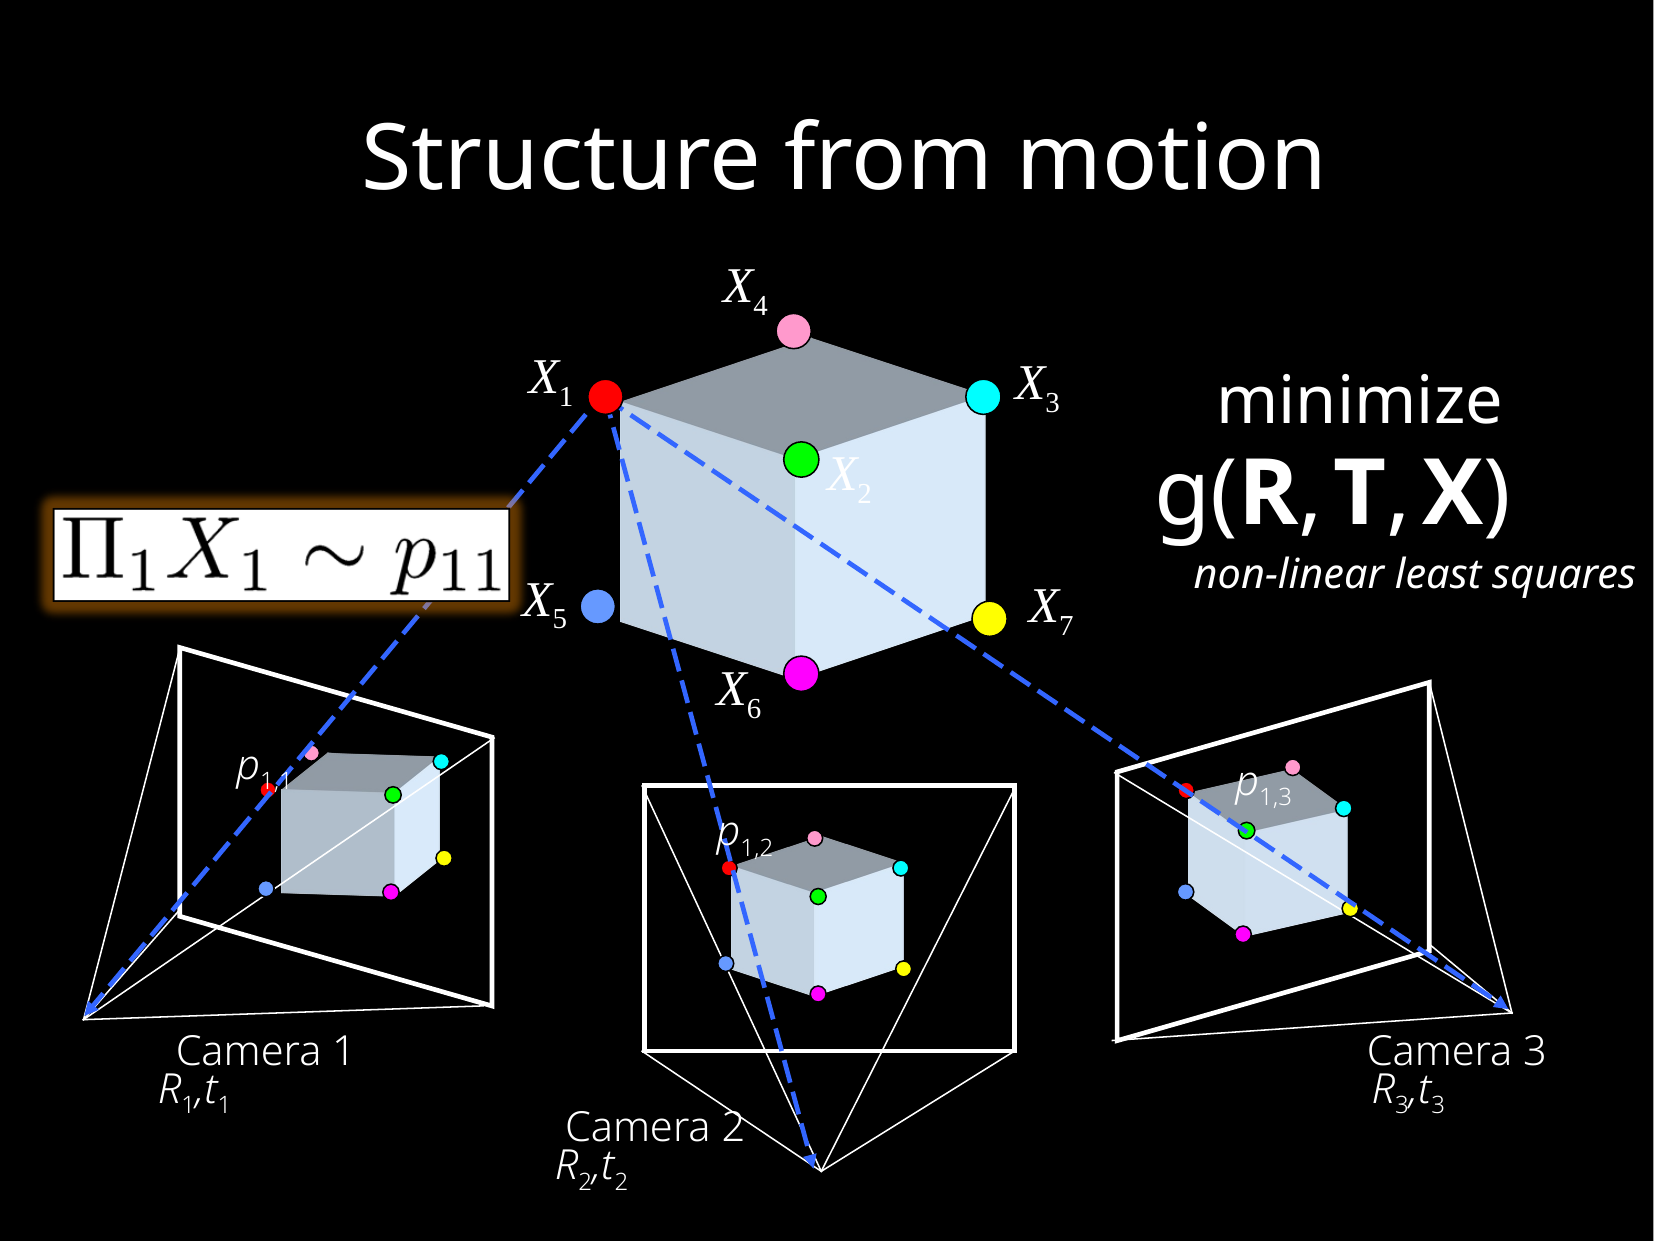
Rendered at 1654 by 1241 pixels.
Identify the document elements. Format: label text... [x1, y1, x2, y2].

text_box minimize [1201, 349, 1519, 425]
text_box [1177, 883, 1194, 901]
text_box [806, 830, 823, 847]
text_box X3 [1000, 342, 1098, 426]
text_box X2 [812, 433, 910, 517]
text_box g(R, T, X) [1139, 425, 1526, 551]
text_box [776, 313, 812, 349]
text_box X1 [513, 335, 611, 420]
text_box [717, 955, 734, 972]
text_box X6 [701, 647, 799, 732]
text_box Camera 2 [514, 1092, 761, 1158]
text_box [382, 777, 453, 901]
text_box Camera 3 [1316, 1015, 1563, 1082]
text_box [257, 880, 275, 897]
text_box R2,t2 [540, 1130, 703, 1203]
title Structure from motion [82, 49, 1571, 257]
text_box R3,t3 [1356, 1054, 1520, 1127]
text_box [721, 869, 733, 877]
text_box p1,2 [666, 796, 789, 869]
picture [0, 0, 1654, 1241]
text_box [810, 860, 912, 1003]
text_box g(R, T, X) [1167, 481, 1195, 518]
text_box Camera 1 [125, 1015, 372, 1082]
text_box [384, 753, 450, 804]
text_box [1234, 800, 1359, 943]
text_box [783, 379, 1008, 692]
text_box [587, 379, 624, 415]
text_box [308, 745, 320, 762]
text_box X5 [507, 558, 605, 642]
text_box p1,1 [185, 730, 308, 803]
text_box R1,t1 [143, 1054, 306, 1127]
text_box [580, 588, 616, 625]
text_box non-linear least squares [1143, 539, 1652, 605]
text_box X4 [708, 245, 806, 329]
text_box [1177, 789, 1185, 799]
text_box p1,3 [1185, 746, 1308, 819]
text_box X5 [536, 603, 540, 615]
text_box X7 [1013, 565, 1111, 649]
